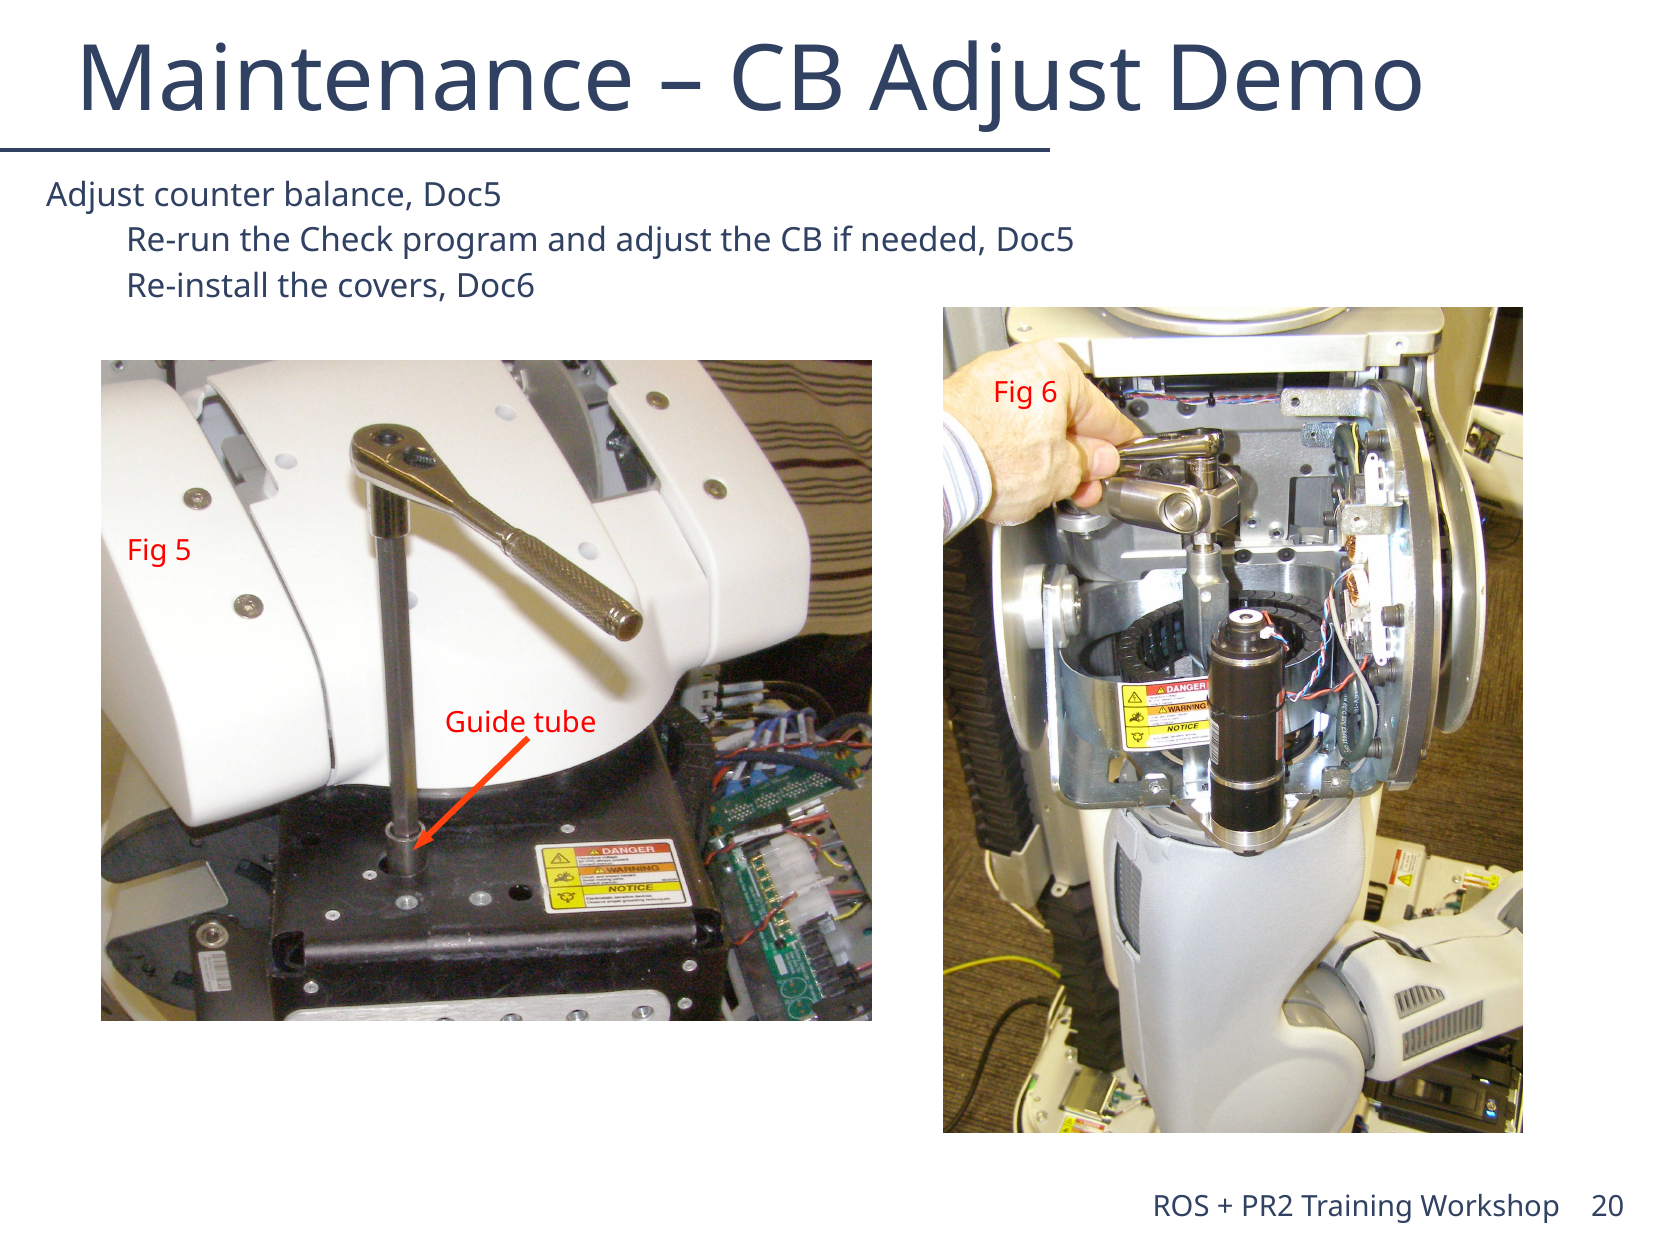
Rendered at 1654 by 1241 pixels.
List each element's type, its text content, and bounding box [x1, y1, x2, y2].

text_box Fig 6 [958, 363, 1073, 419]
text_box Guide tube [430, 694, 655, 751]
picture [943, 307, 1523, 1133]
text_box Fig 5 [112, 521, 273, 602]
list Adjust counter balance, Doc5 Re-run the Check program and adjust the CB if needed, Doc5 Re-install the covers, Doc6 [37, 171, 1571, 1109]
picture [101, 360, 872, 1021]
title Maintenance – CB Adjust Demo [75, 0, 1564, 151]
